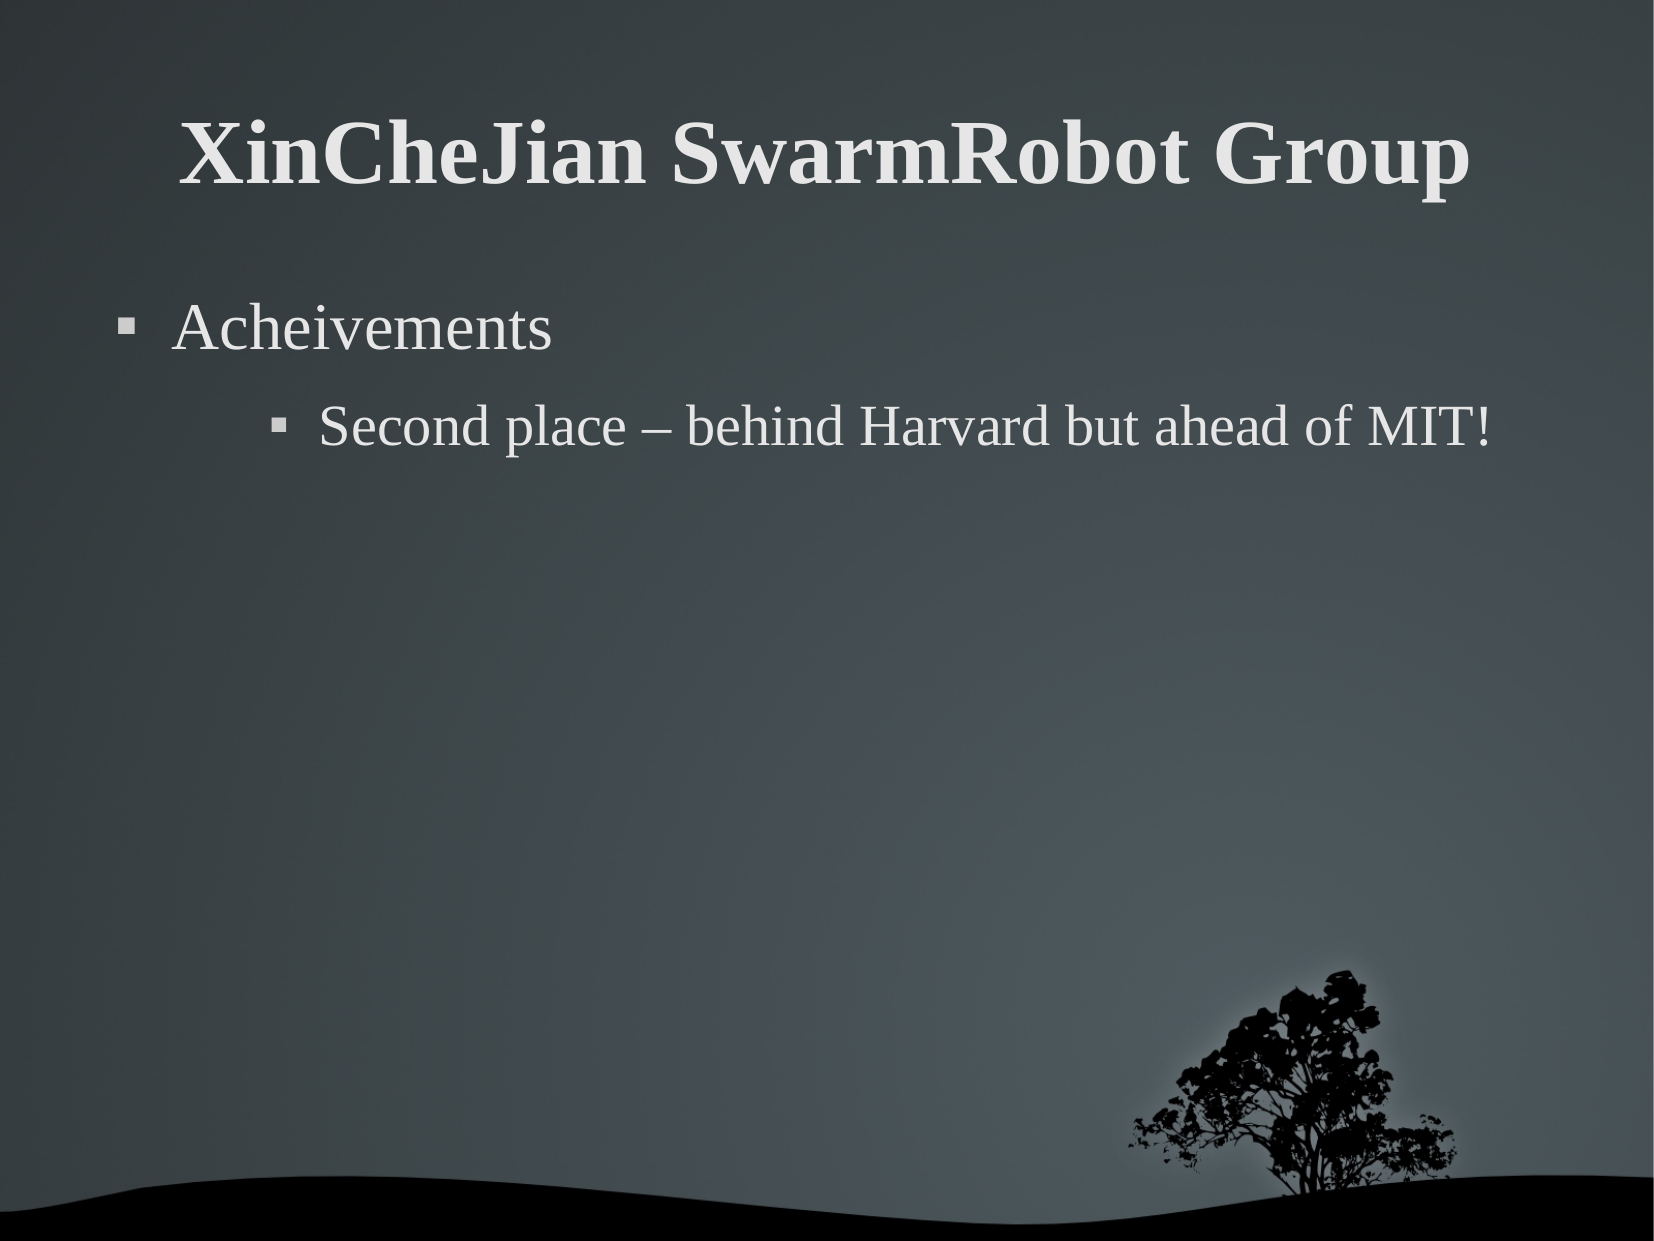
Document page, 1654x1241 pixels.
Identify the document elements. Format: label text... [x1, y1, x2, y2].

list Acheivements Second place – behind Harvard but ahead of MIT! [82, 290, 1571, 1109]
title XinCheJian SwarmRobot Group [82, 49, 1571, 257]
picture [0, 0, 1654, 1241]
